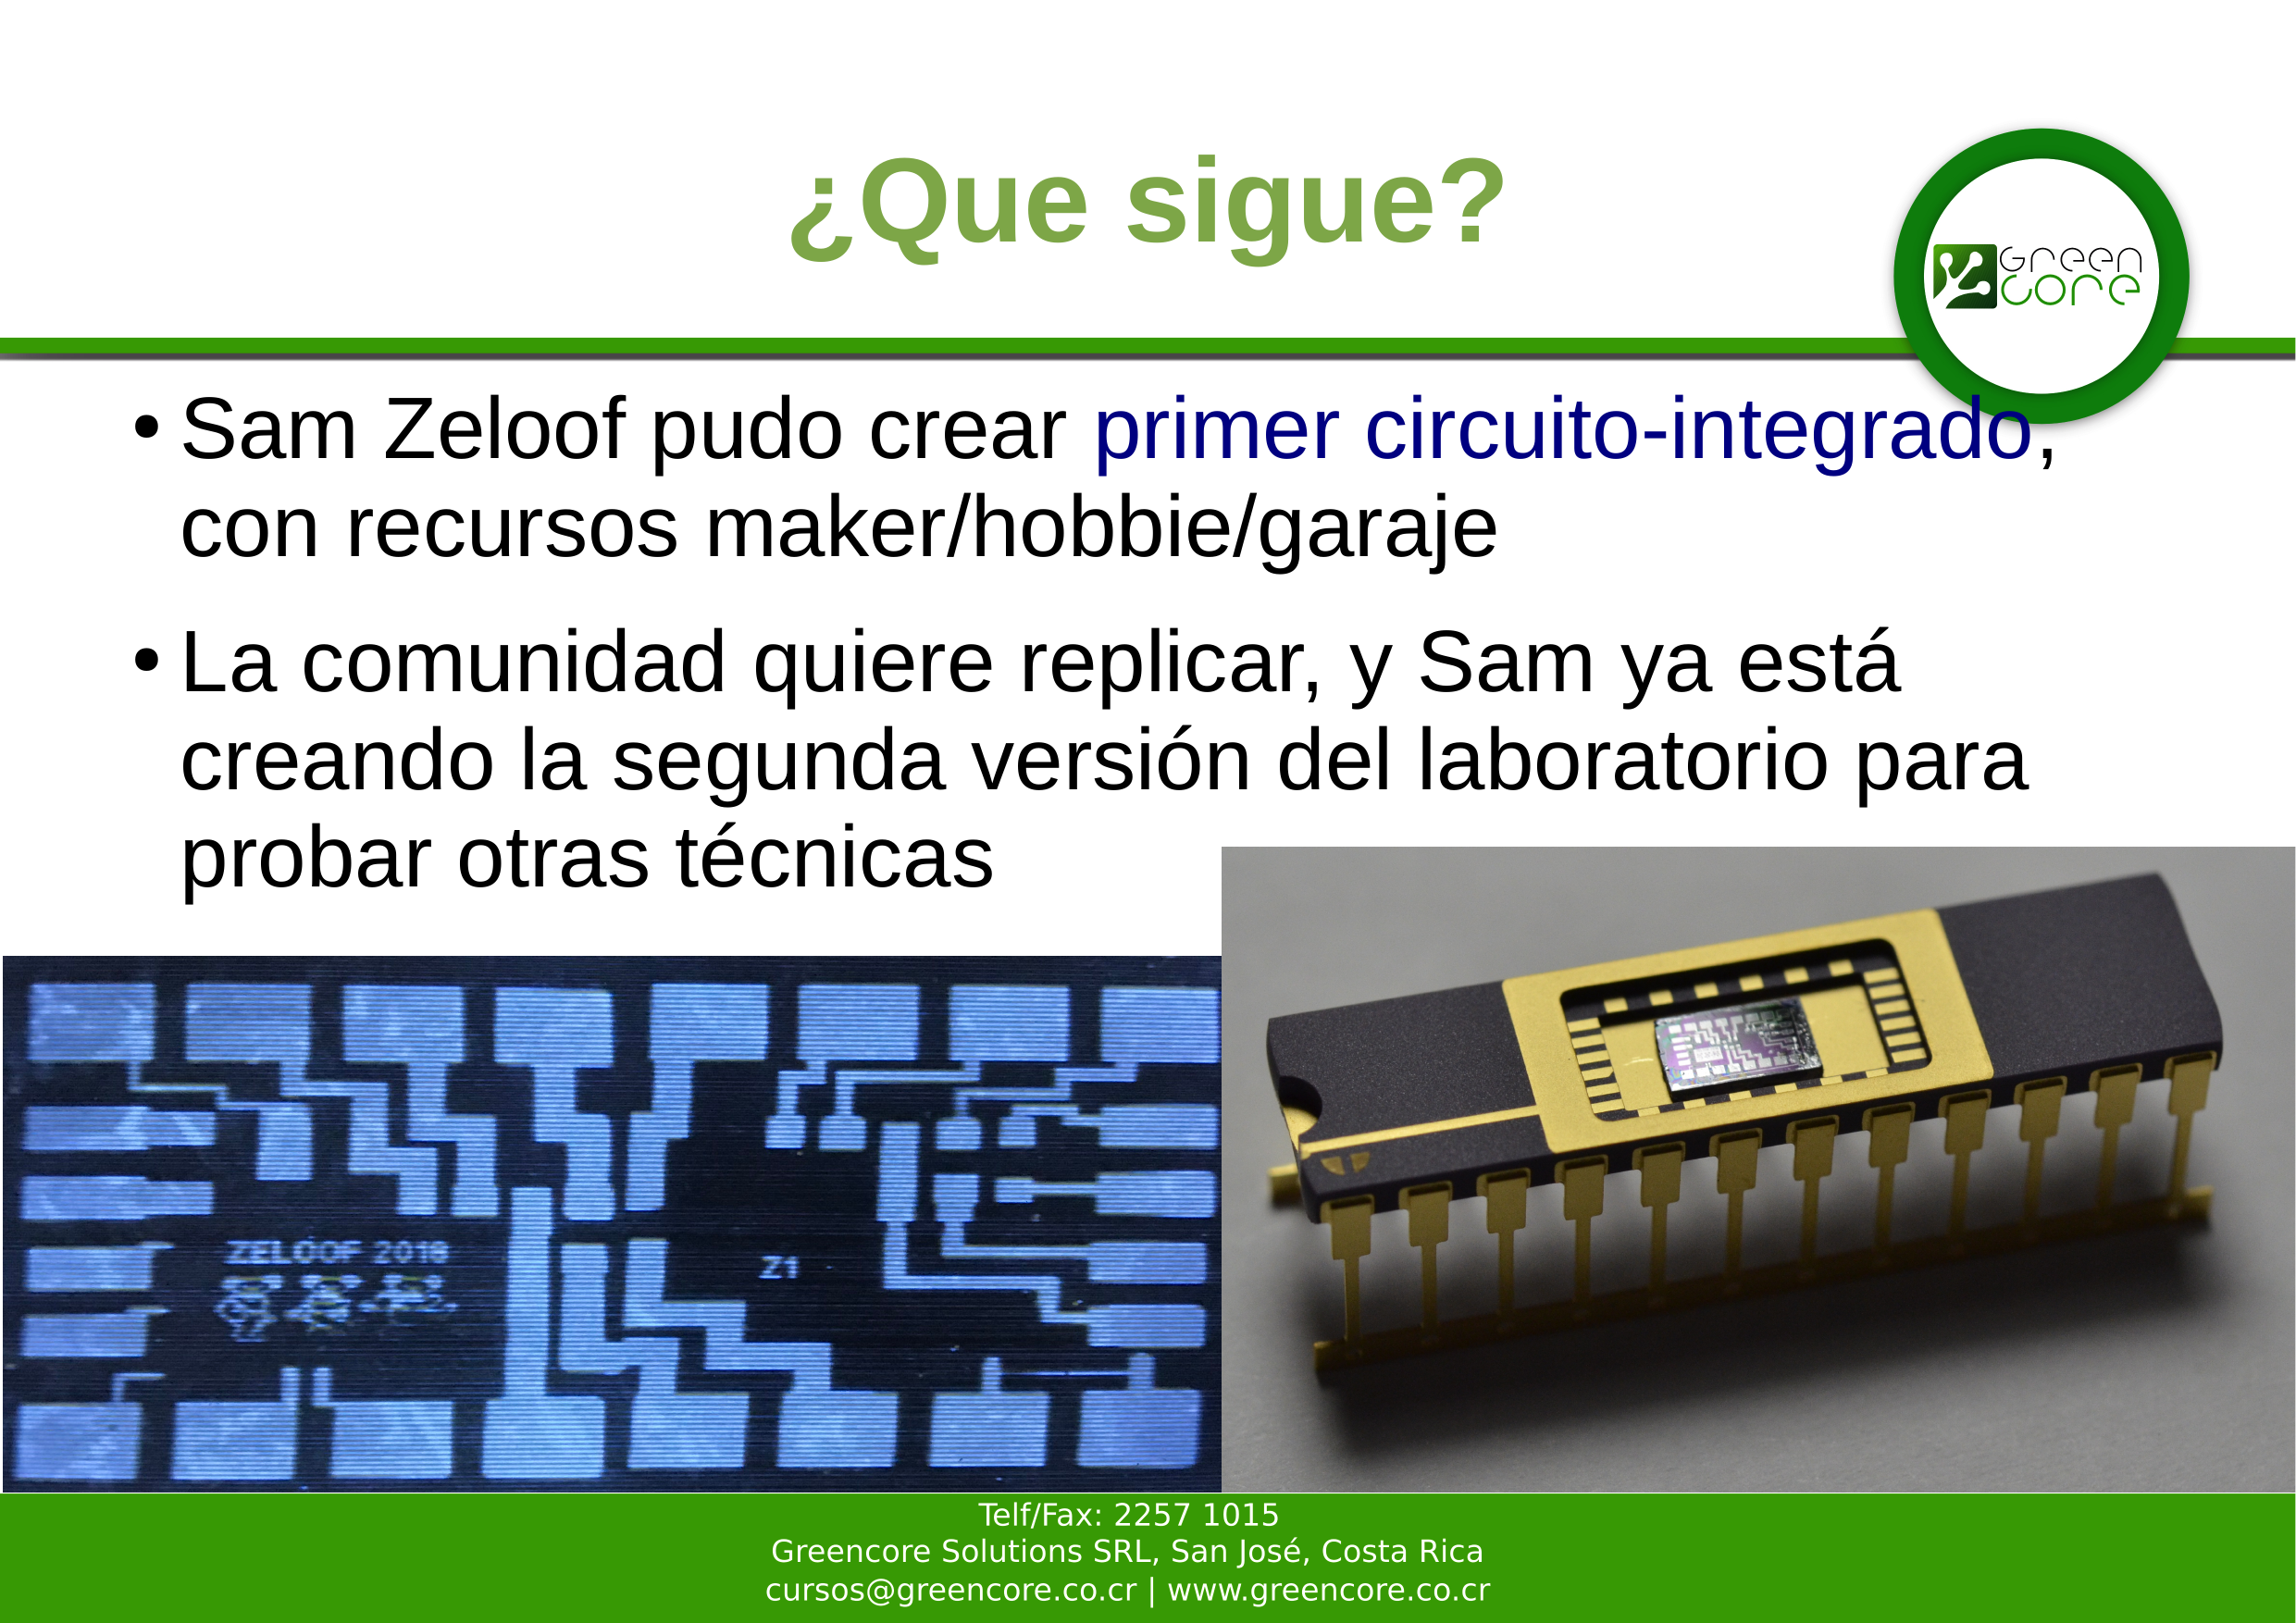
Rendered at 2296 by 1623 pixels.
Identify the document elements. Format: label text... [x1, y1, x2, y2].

picture [0, 0, 2296, 1623]
list Sam Zeloof pudo crear primer circuito-integrado, con recursos maker/hobbie/garaje La comunidad quiere replicar, y Sam ya está creando la segunda versión del laboratorio para probar otras técnicas [115, 379, 2181, 956]
title ¿Que sigue? [115, 64, 2181, 336]
